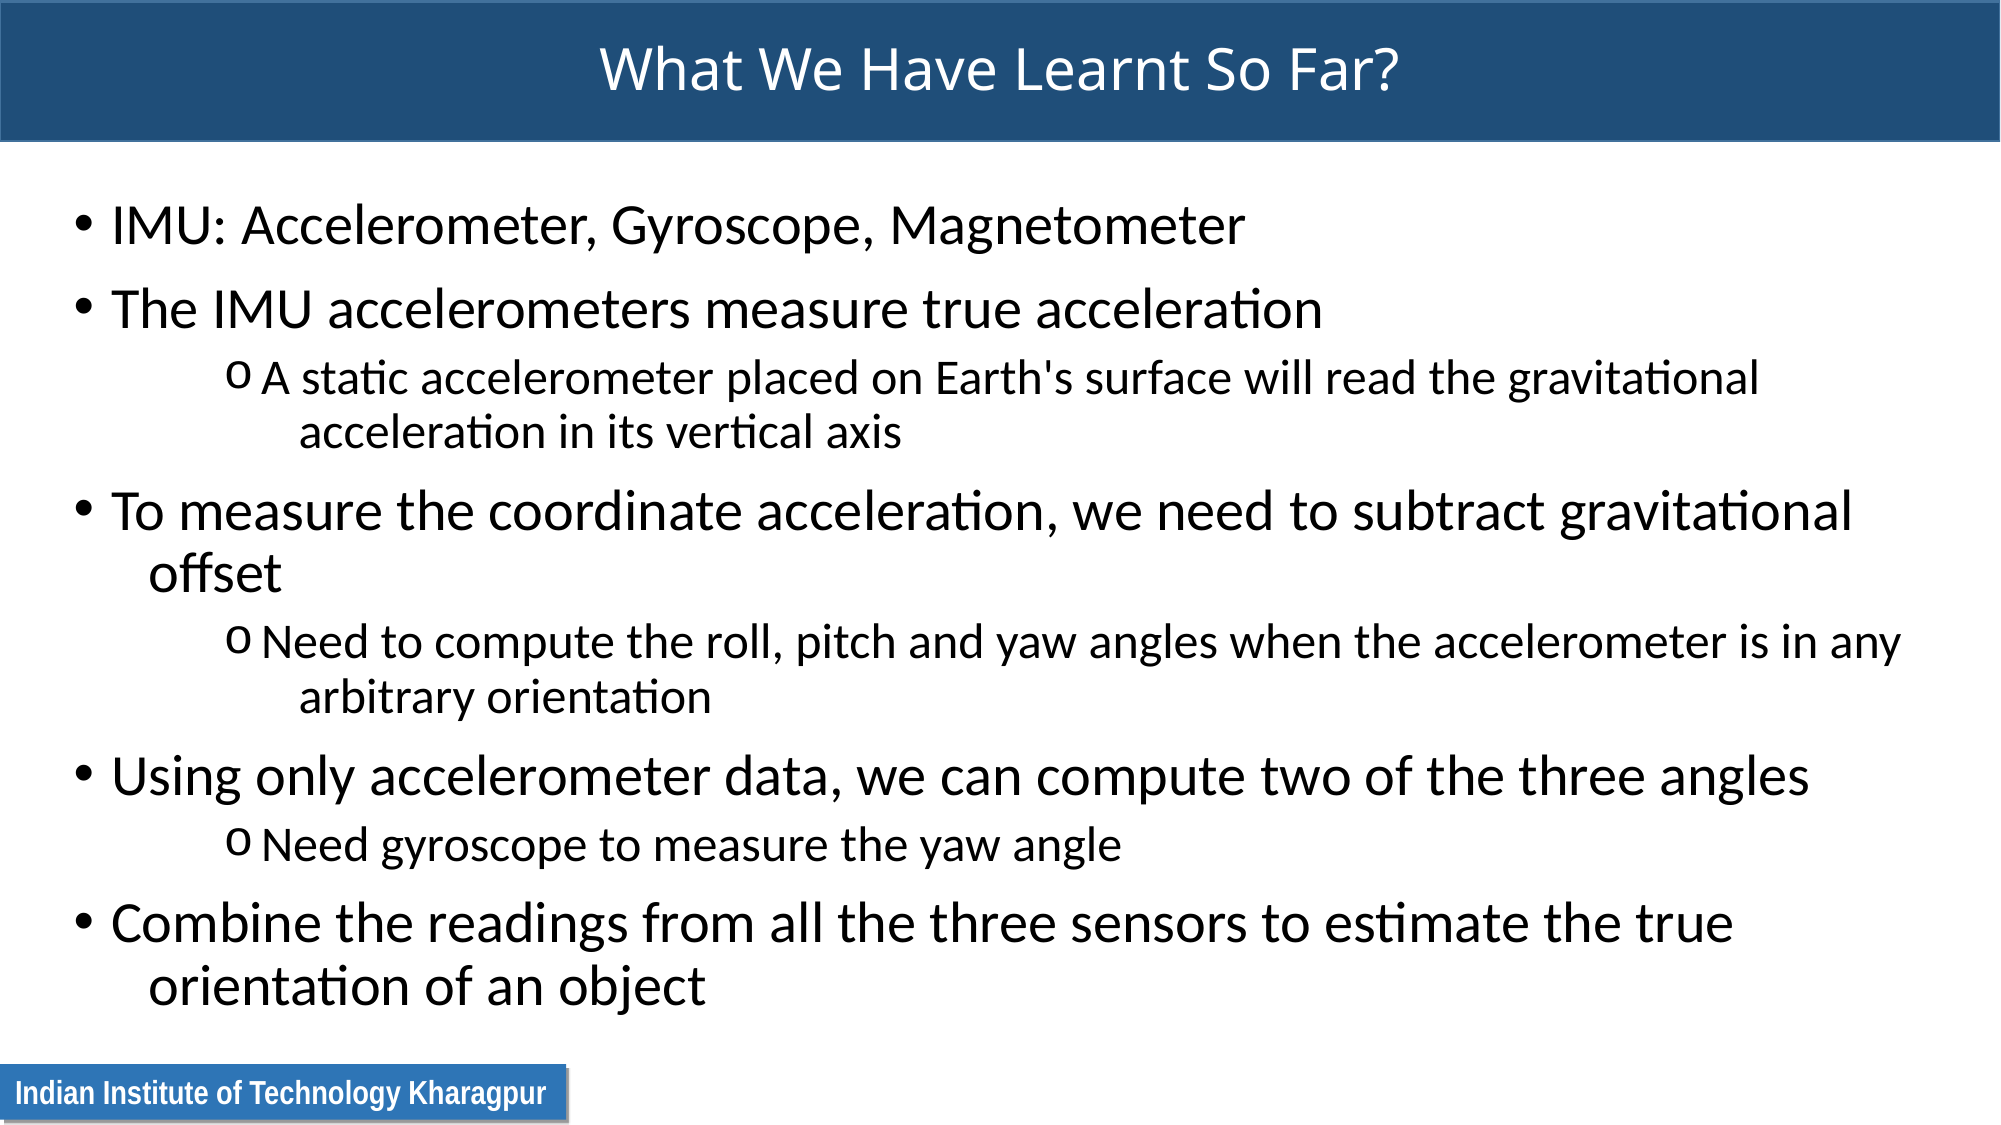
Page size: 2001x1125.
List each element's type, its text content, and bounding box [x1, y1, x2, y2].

list IMU: Accelerometer, Gyroscope, Magnetometer The IMU accelerometers measure true acceleration A static accelerometer placed on Earth's surface will read the gravitational acceleration in its vertical axis To measure the coordinate acceleration, we need to subtract gravitational offset Need to compute the roll, pitch and yaw angles when the accelerometer is in any arbitrary orientation Using only accelerometer data, we can compute two of the three angles Need gyroscope to measure the yaw angle Combine the readings from all the three sensors to estimate the true orientation of an object [58, 186, 1954, 1065]
title What We Have Learnt So Far? [0, 1, 2000, 141]
